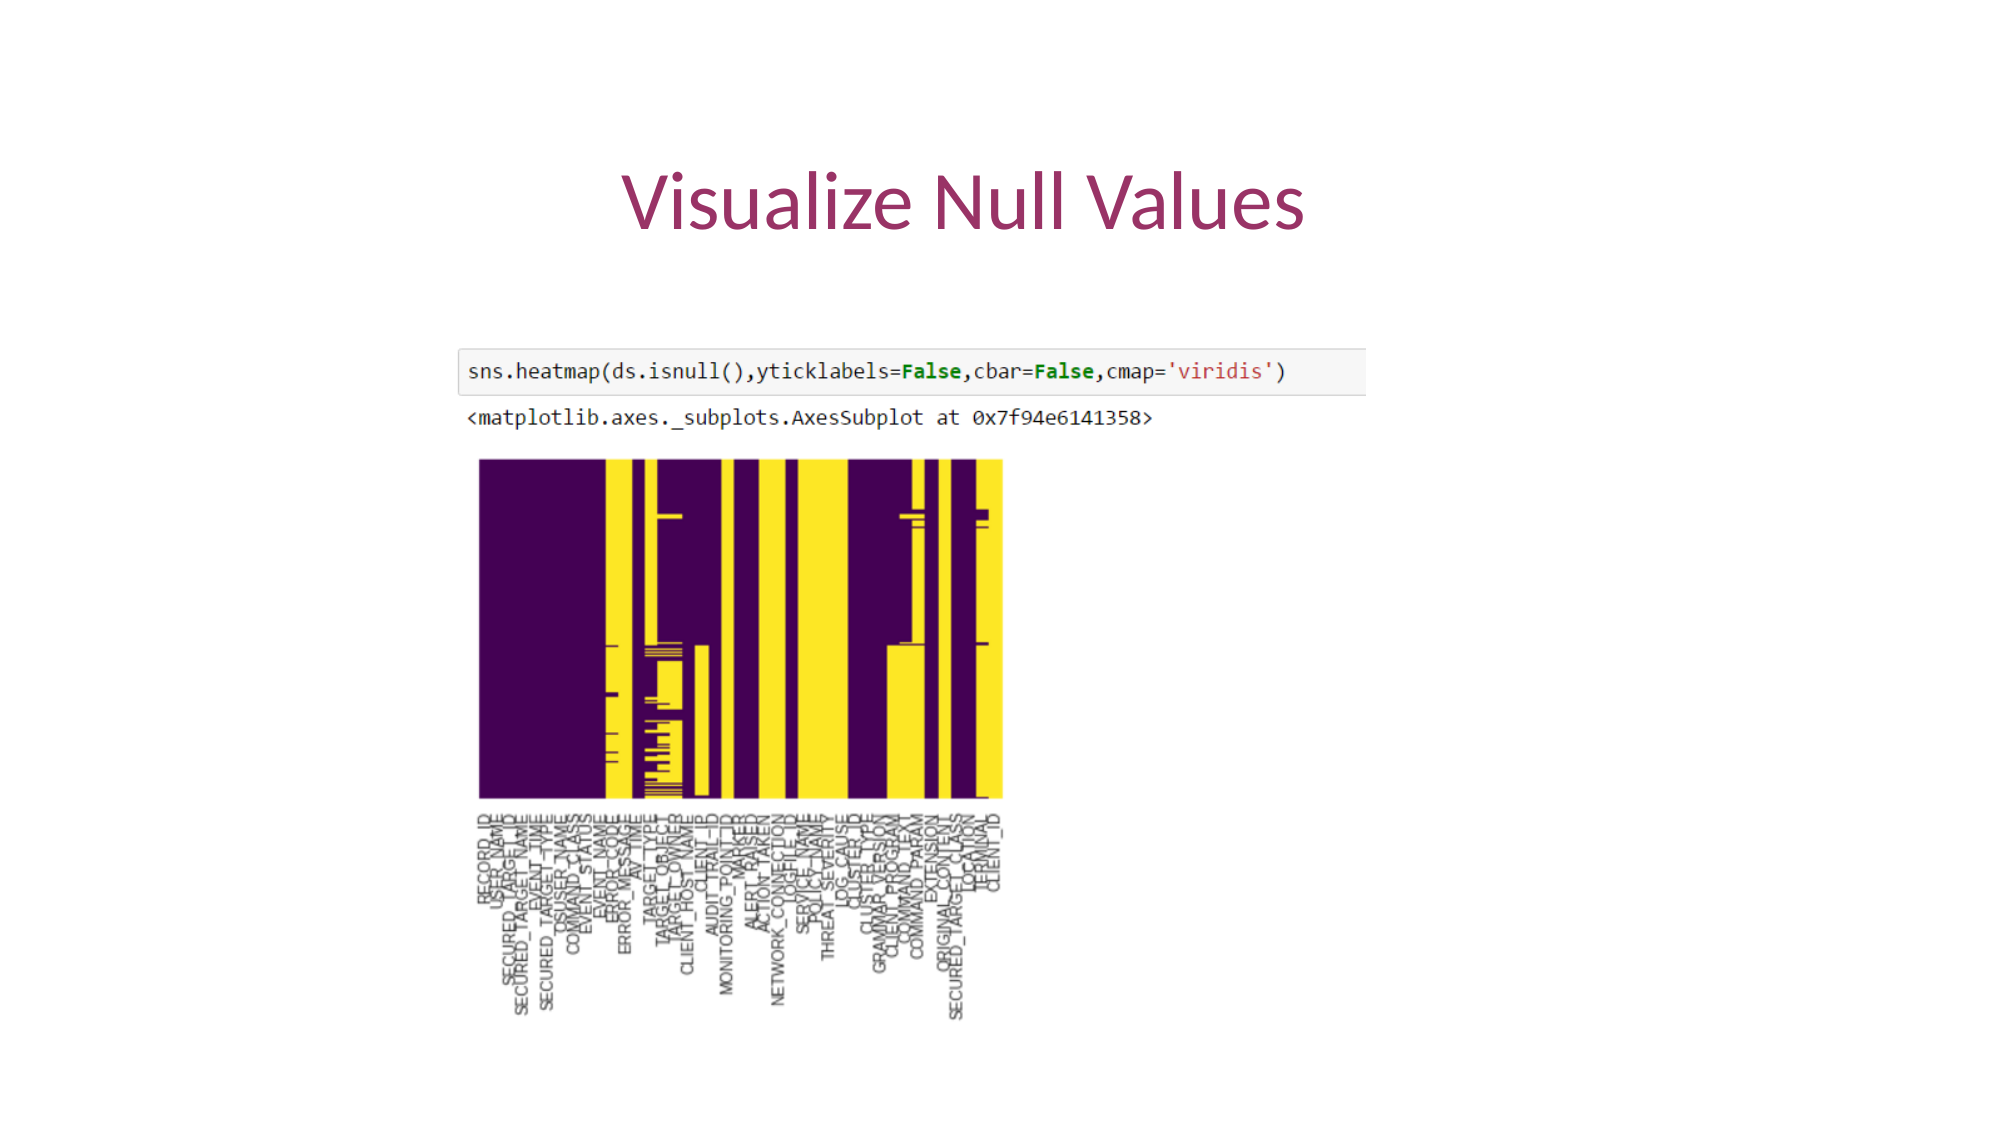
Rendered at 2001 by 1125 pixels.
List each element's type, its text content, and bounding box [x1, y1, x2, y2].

title Visualize Null Values [120, 149, 1846, 300]
picture [448, 326, 1366, 1036]
